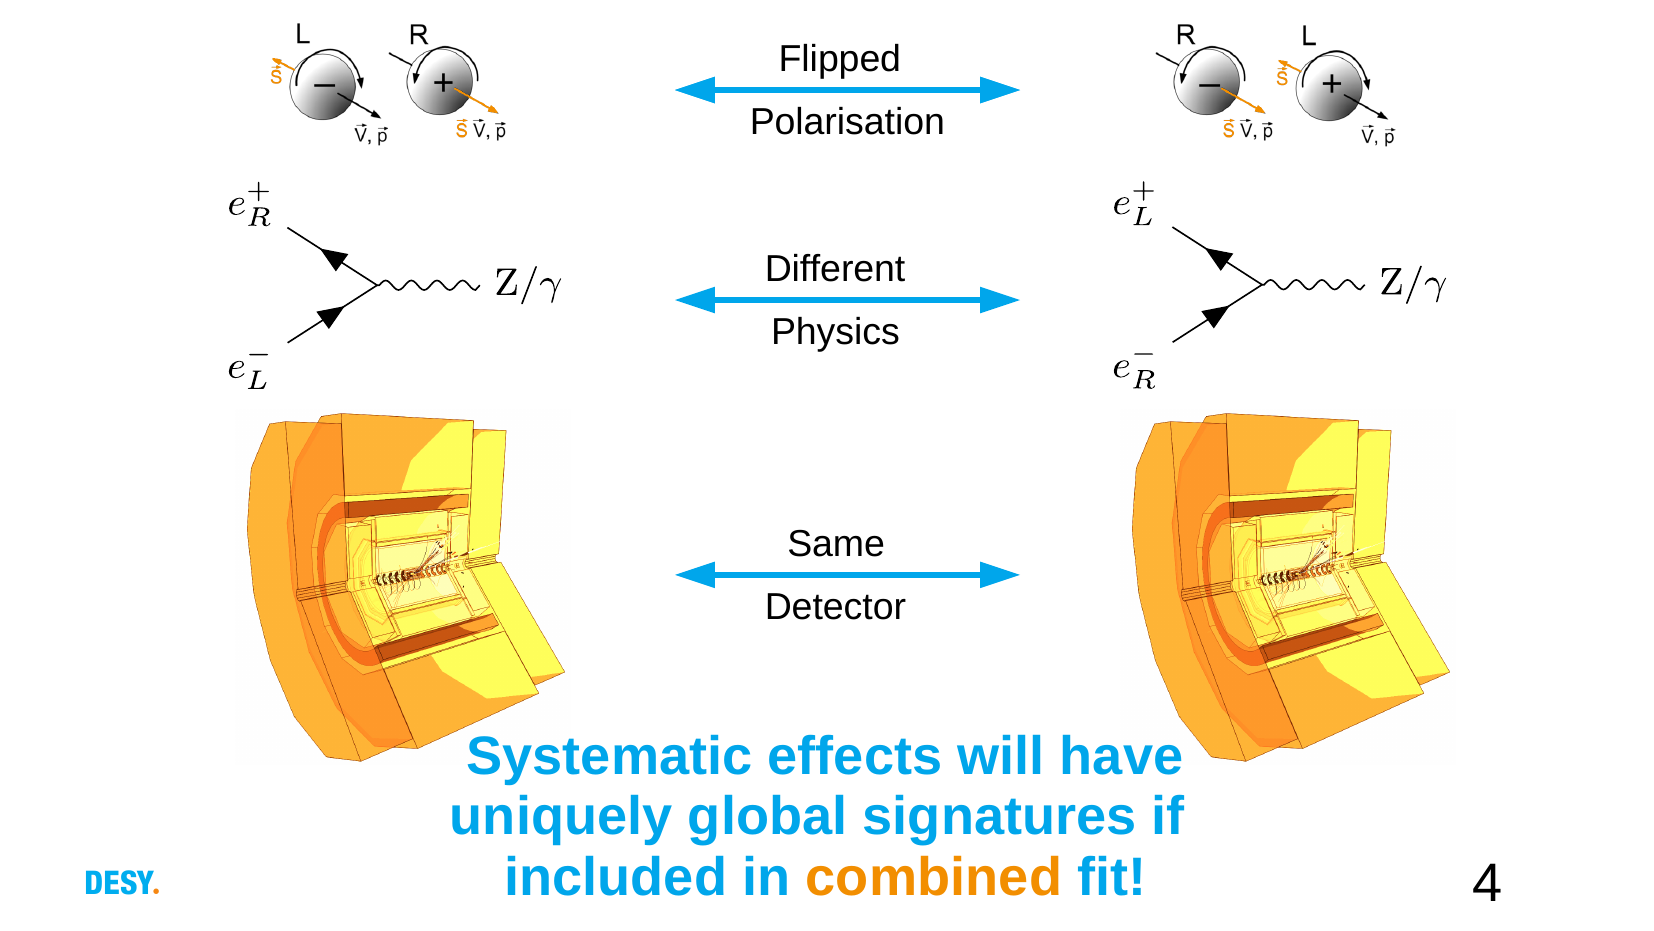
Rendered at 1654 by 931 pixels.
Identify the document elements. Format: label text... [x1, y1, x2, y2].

picture [1155, 21, 1274, 149]
text_box Systematic effects will have uniquely global signatures if included in combined fit! [435, 718, 1346, 931]
text_box Same [772, 514, 901, 572]
text_box Flipped [763, 30, 916, 87]
text_box + [1306, 55, 1359, 112]
text_box + [417, 53, 470, 111]
picture [1095, 165, 1463, 405]
picture [1276, 16, 1396, 151]
picture [235, 409, 571, 766]
text_box Polarisation [735, 93, 960, 151]
text_box – [299, 53, 350, 111]
text_box – [1184, 53, 1235, 111]
text_box Different [750, 240, 921, 297]
text_box Physics [756, 303, 916, 361]
picture [210, 165, 578, 406]
text_box Detector [750, 578, 922, 635]
picture [270, 14, 507, 149]
picture [1120, 409, 1456, 766]
